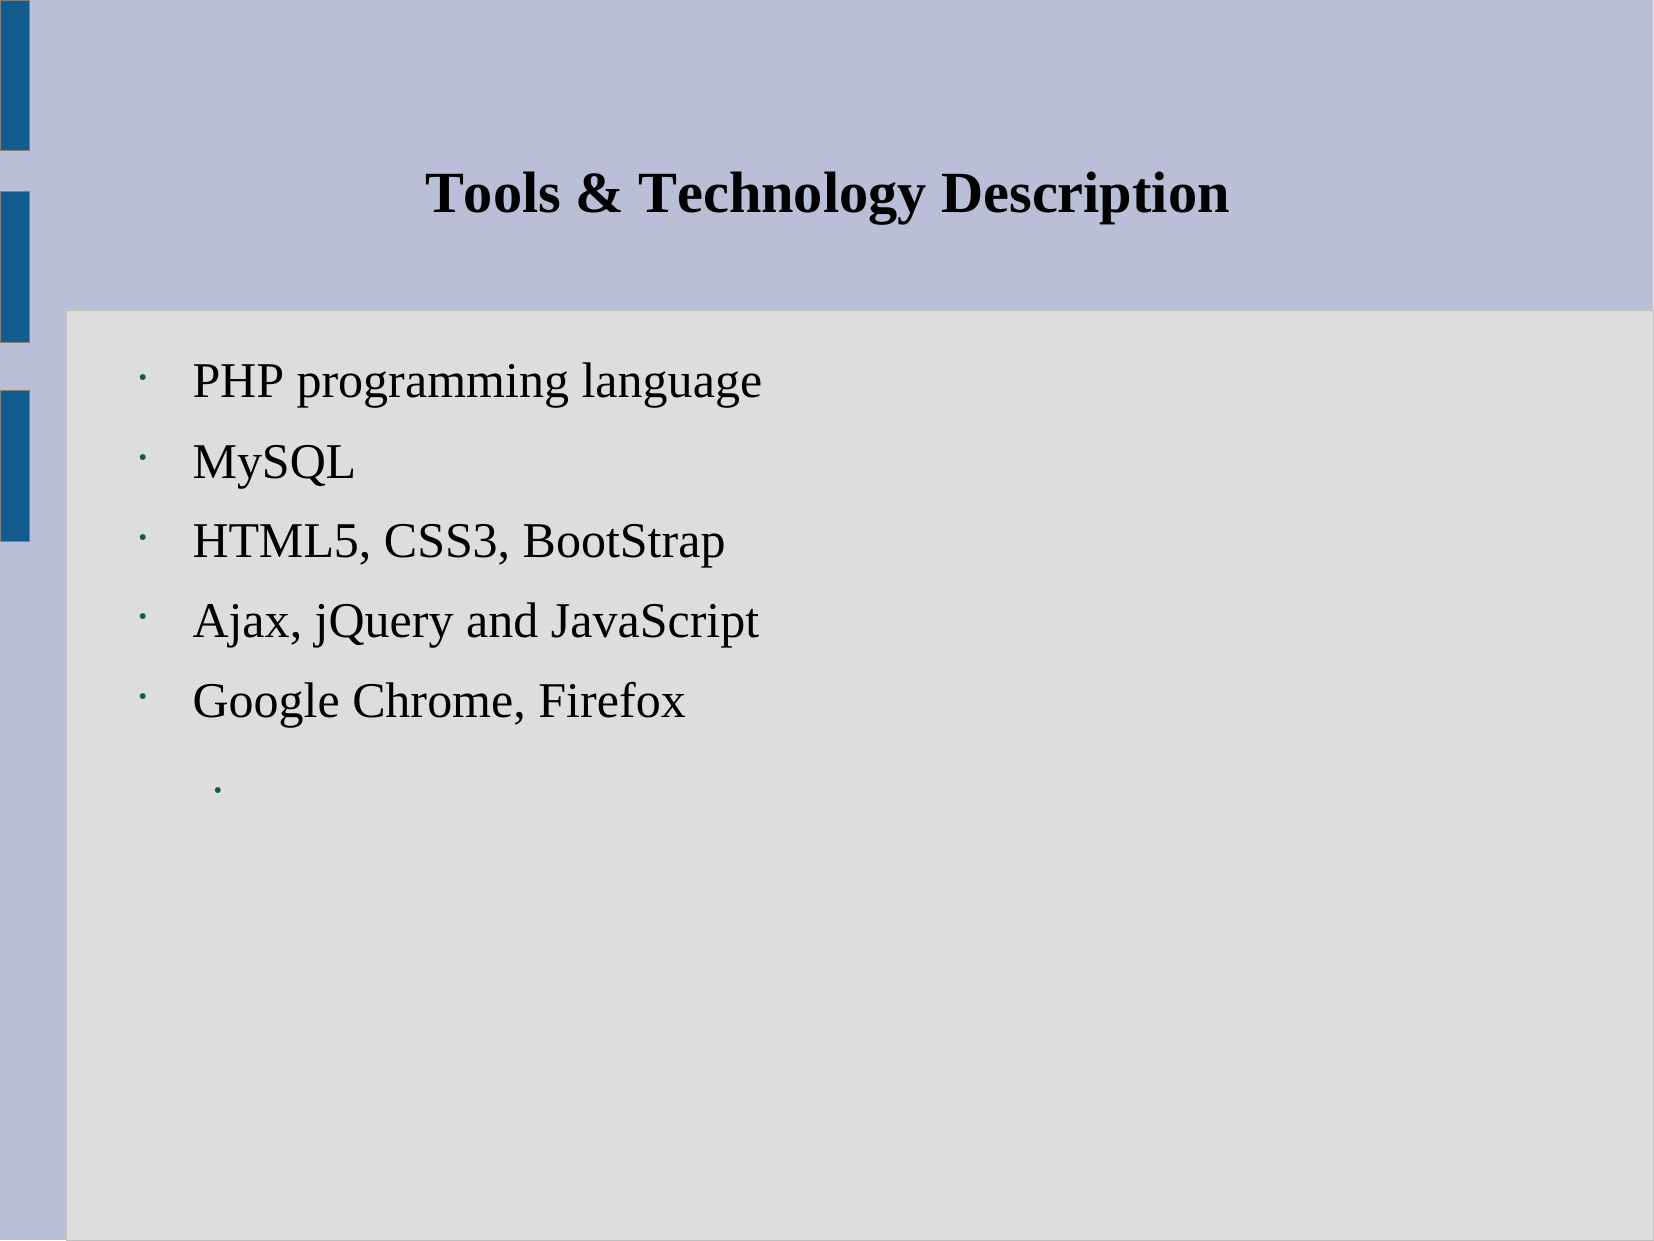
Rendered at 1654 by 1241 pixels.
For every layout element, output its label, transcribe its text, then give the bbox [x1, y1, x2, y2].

title Tools & Technology Description [121, 91, 1534, 299]
list PHP programming language MySQL HTML5, CSS3, BootStrap Ajax, jQuery and JavaScript Google Chrome, Firefox [121, 344, 1534, 1127]
